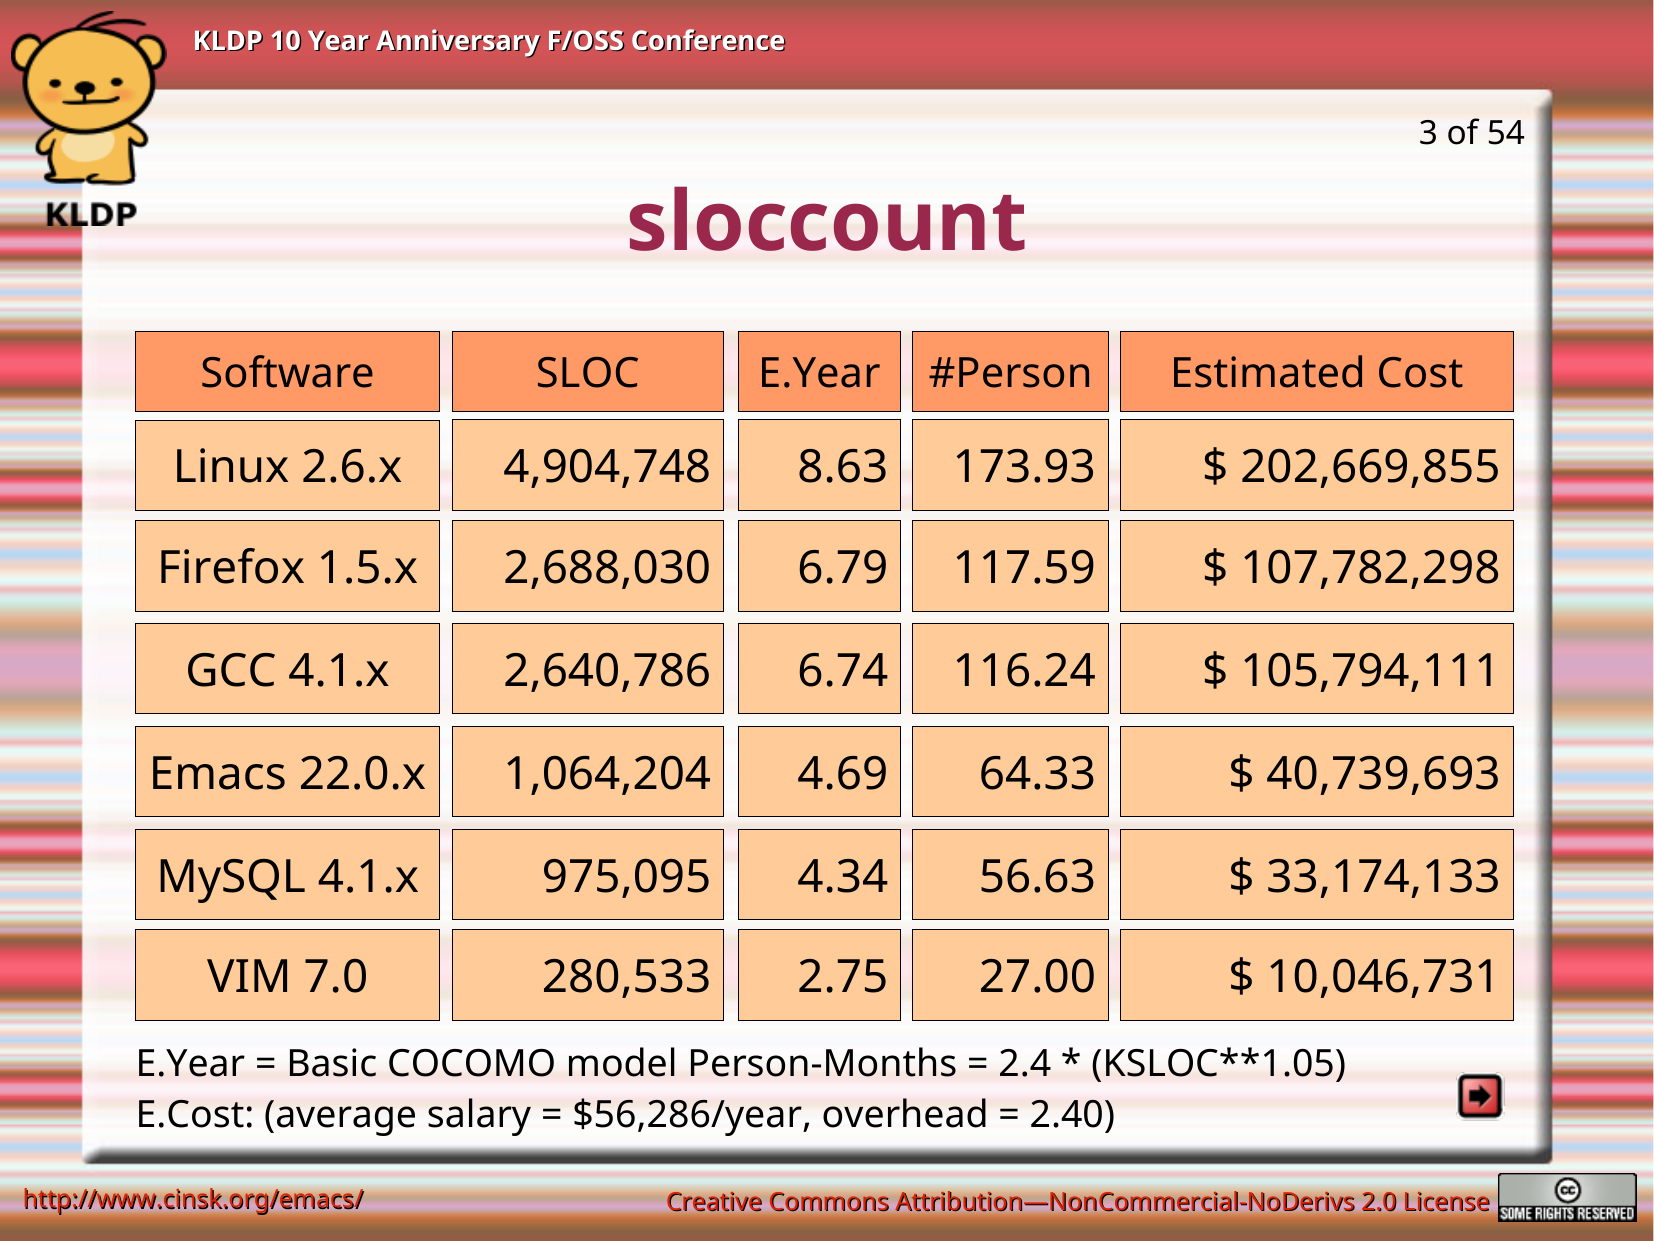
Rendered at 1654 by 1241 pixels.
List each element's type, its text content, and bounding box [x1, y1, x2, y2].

text_box E.Year = Basic COCOMO model Person-Months = 2.4 * (KSLOC**1.05) E.Cost: (average salary = $56,286/year, overhead = 2.40) [135, 1036, 1514, 1123]
text_box SLOC [452, 331, 724, 412]
text_box 975,095 [452, 829, 724, 920]
text_box 117.59 [912, 520, 1109, 612]
text_box VIM 7.0 [135, 929, 440, 1021]
text_box $ 107,782,298 [1120, 520, 1514, 612]
text_box Linux 2.6.x [135, 420, 440, 511]
text_box 4,904,748 [452, 419, 724, 511]
text_box 6.74 [738, 623, 901, 714]
text_box MySQL 4.1.x [135, 829, 440, 920]
picture [0, 0, 1654, 1241]
text_box 27.00 [912, 929, 1109, 1021]
text_box 4.69 [738, 726, 901, 817]
text_box Firefox 1.5.x [135, 520, 440, 612]
text_box 2,688,030 [452, 520, 724, 612]
text_box $ 10,046,731 [1120, 929, 1514, 1021]
text_box $ 105,794,111 [1120, 623, 1514, 714]
text_box $ 40,739,693 [1120, 726, 1514, 817]
text_box 173.93 [912, 419, 1109, 511]
text_box #Person [912, 331, 1109, 412]
text_box 8.63 [738, 419, 901, 511]
text_box 4.34 [738, 829, 901, 920]
title sloccount [121, 114, 1534, 322]
text_box 2,640,786 [452, 623, 724, 714]
text_box 6.79 [738, 520, 901, 612]
text_box E.Year [738, 331, 901, 412]
text_box 56.63 [912, 829, 1109, 920]
text_box Estimated Cost [1120, 331, 1514, 412]
text_box GCC 4.1.x [135, 623, 440, 714]
text_box Emacs 22.0.x [135, 726, 440, 817]
text_box 64.33 [912, 726, 1109, 817]
text_box 280,533 [452, 929, 724, 1021]
text_box $ 33,174,133 [1120, 829, 1514, 920]
text_box 1,064,204 [452, 726, 724, 817]
text_box Software [135, 331, 440, 412]
text_box 2.75 [738, 929, 901, 1021]
text_box $ 202,669,855 [1120, 419, 1514, 511]
text_box 116.24 [912, 623, 1109, 714]
